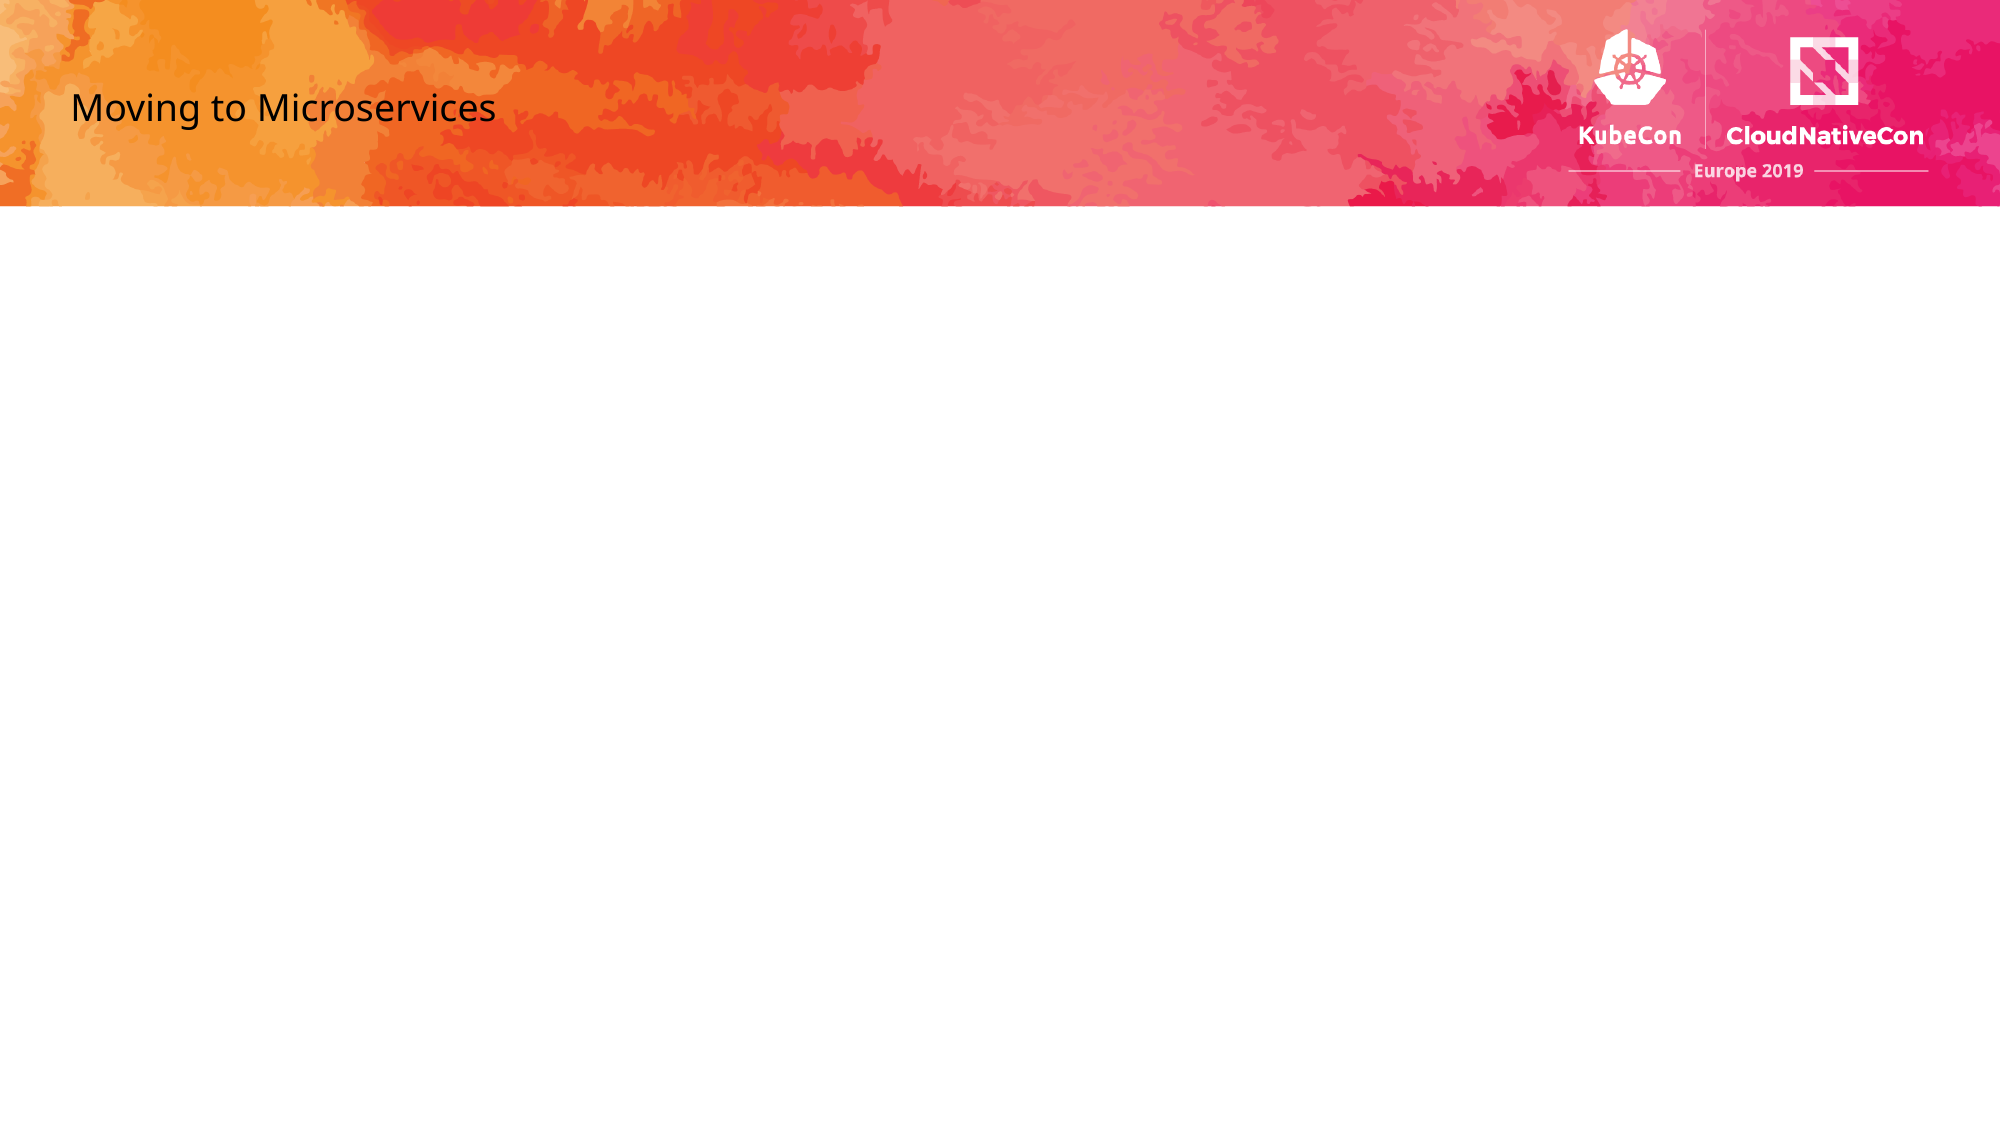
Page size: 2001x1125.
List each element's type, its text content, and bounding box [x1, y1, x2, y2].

picture [0, 0, 2000, 1125]
title Moving to Microservices [70, 0, 1796, 217]
